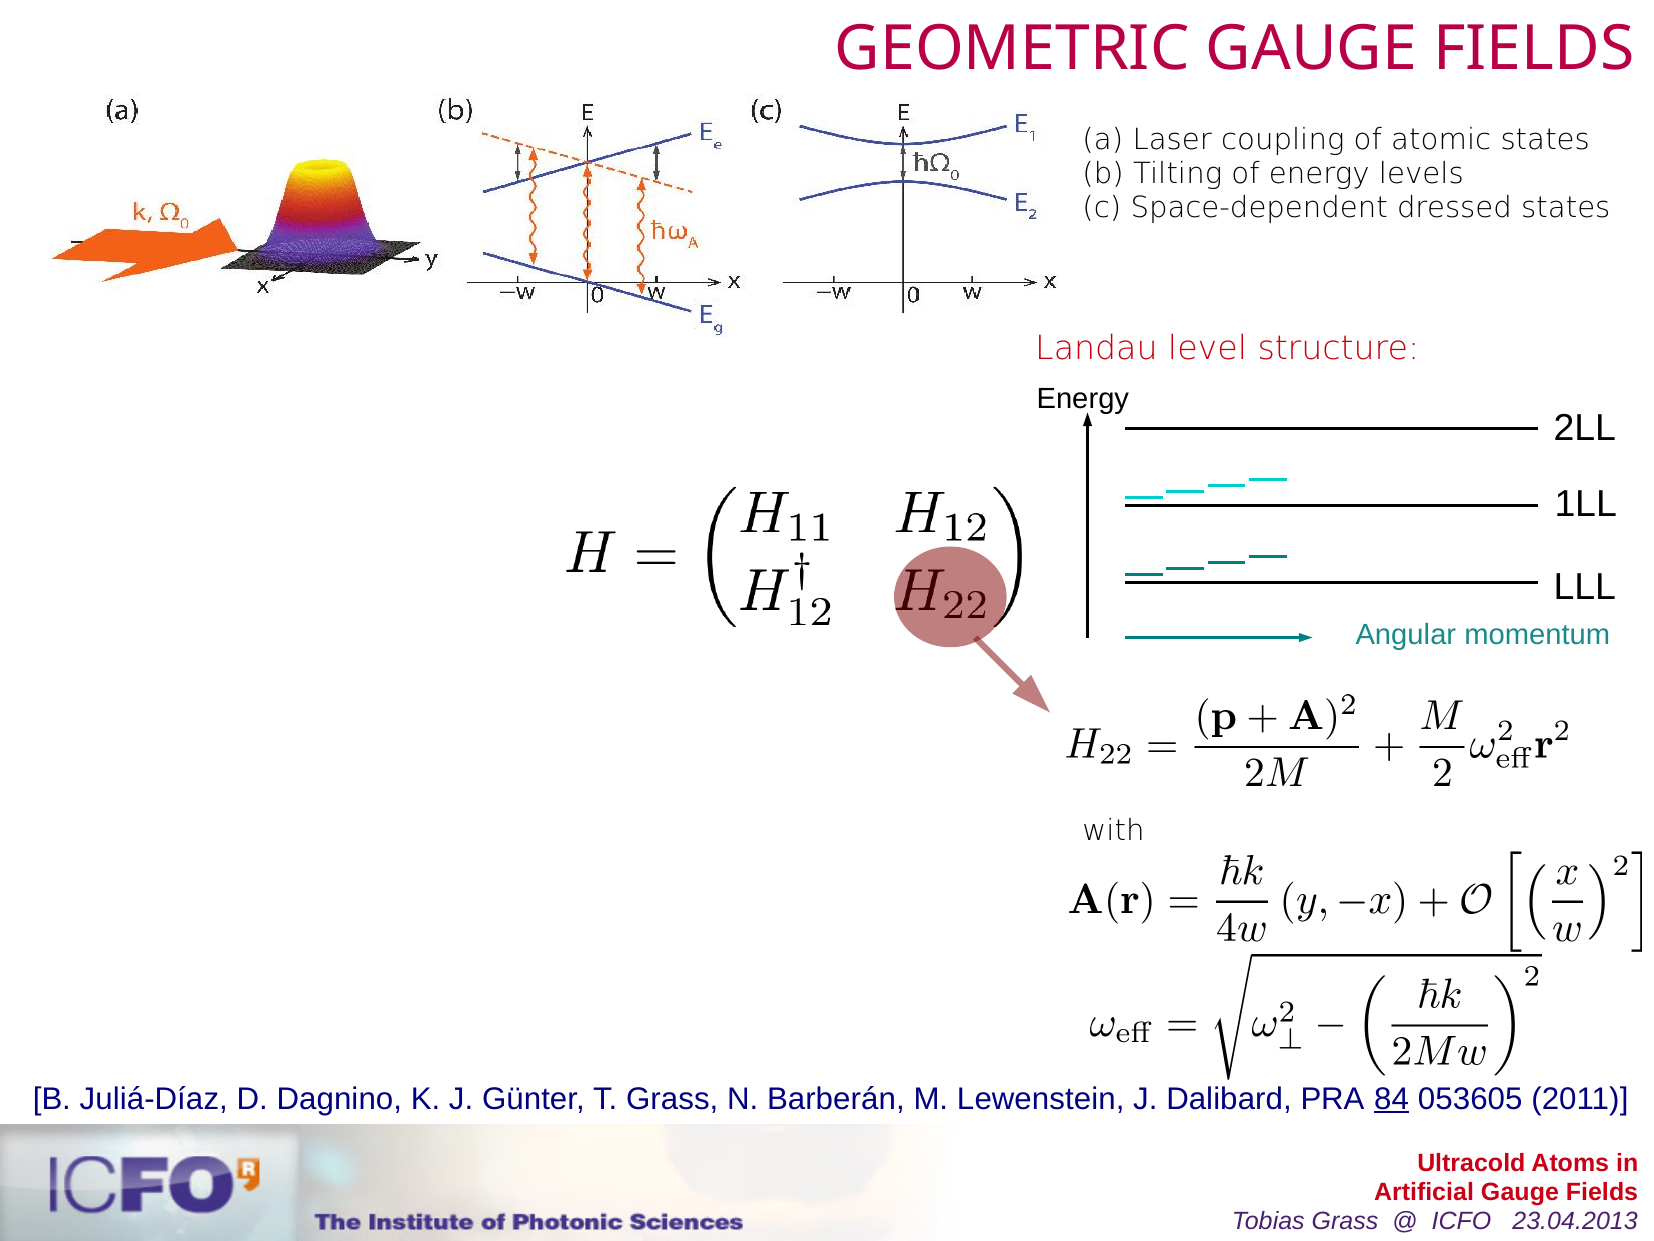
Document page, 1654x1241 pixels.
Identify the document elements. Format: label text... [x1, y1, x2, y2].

text_box 2LL [1537, 397, 1654, 458]
picture [1069, 851, 1642, 952]
text_box Landau level structure: [1020, 321, 1448, 420]
picture [51, 85, 1081, 338]
text_box with [1067, 805, 1276, 904]
picture [1066, 694, 1568, 786]
picture [0, 1124, 976, 1241]
picture [1090, 954, 1542, 1080]
text_box Energy [1020, 420, 1246, 424]
picture [566, 486, 1022, 627]
text_box Angular momentum [1339, 609, 1651, 660]
text_box 1LL [1538, 473, 1654, 534]
text_box [894, 546, 1007, 648]
text_box Ultracold Atoms in Artificial Gauge Fields Tobias Grass @ ICFO 23.04.2013 [712, 1138, 1654, 1241]
text_box (a) Laser coupling of atomic states (b) Tilting of energy levels (c) Space-dependent dressed states [1081, 114, 1654, 264]
text_box [B. Juliá-Díaz, D. Dagnino, K. J. Günter, T. Grass, N. Barberán, M. Lewenstein, J. Dalibard, PRA 84 053605 (2011)] [17, 1073, 1645, 1124]
text_box GEOMETRIC GAUGE FIELDS [0, 0, 1651, 99]
text_box LLL [1537, 556, 1654, 617]
